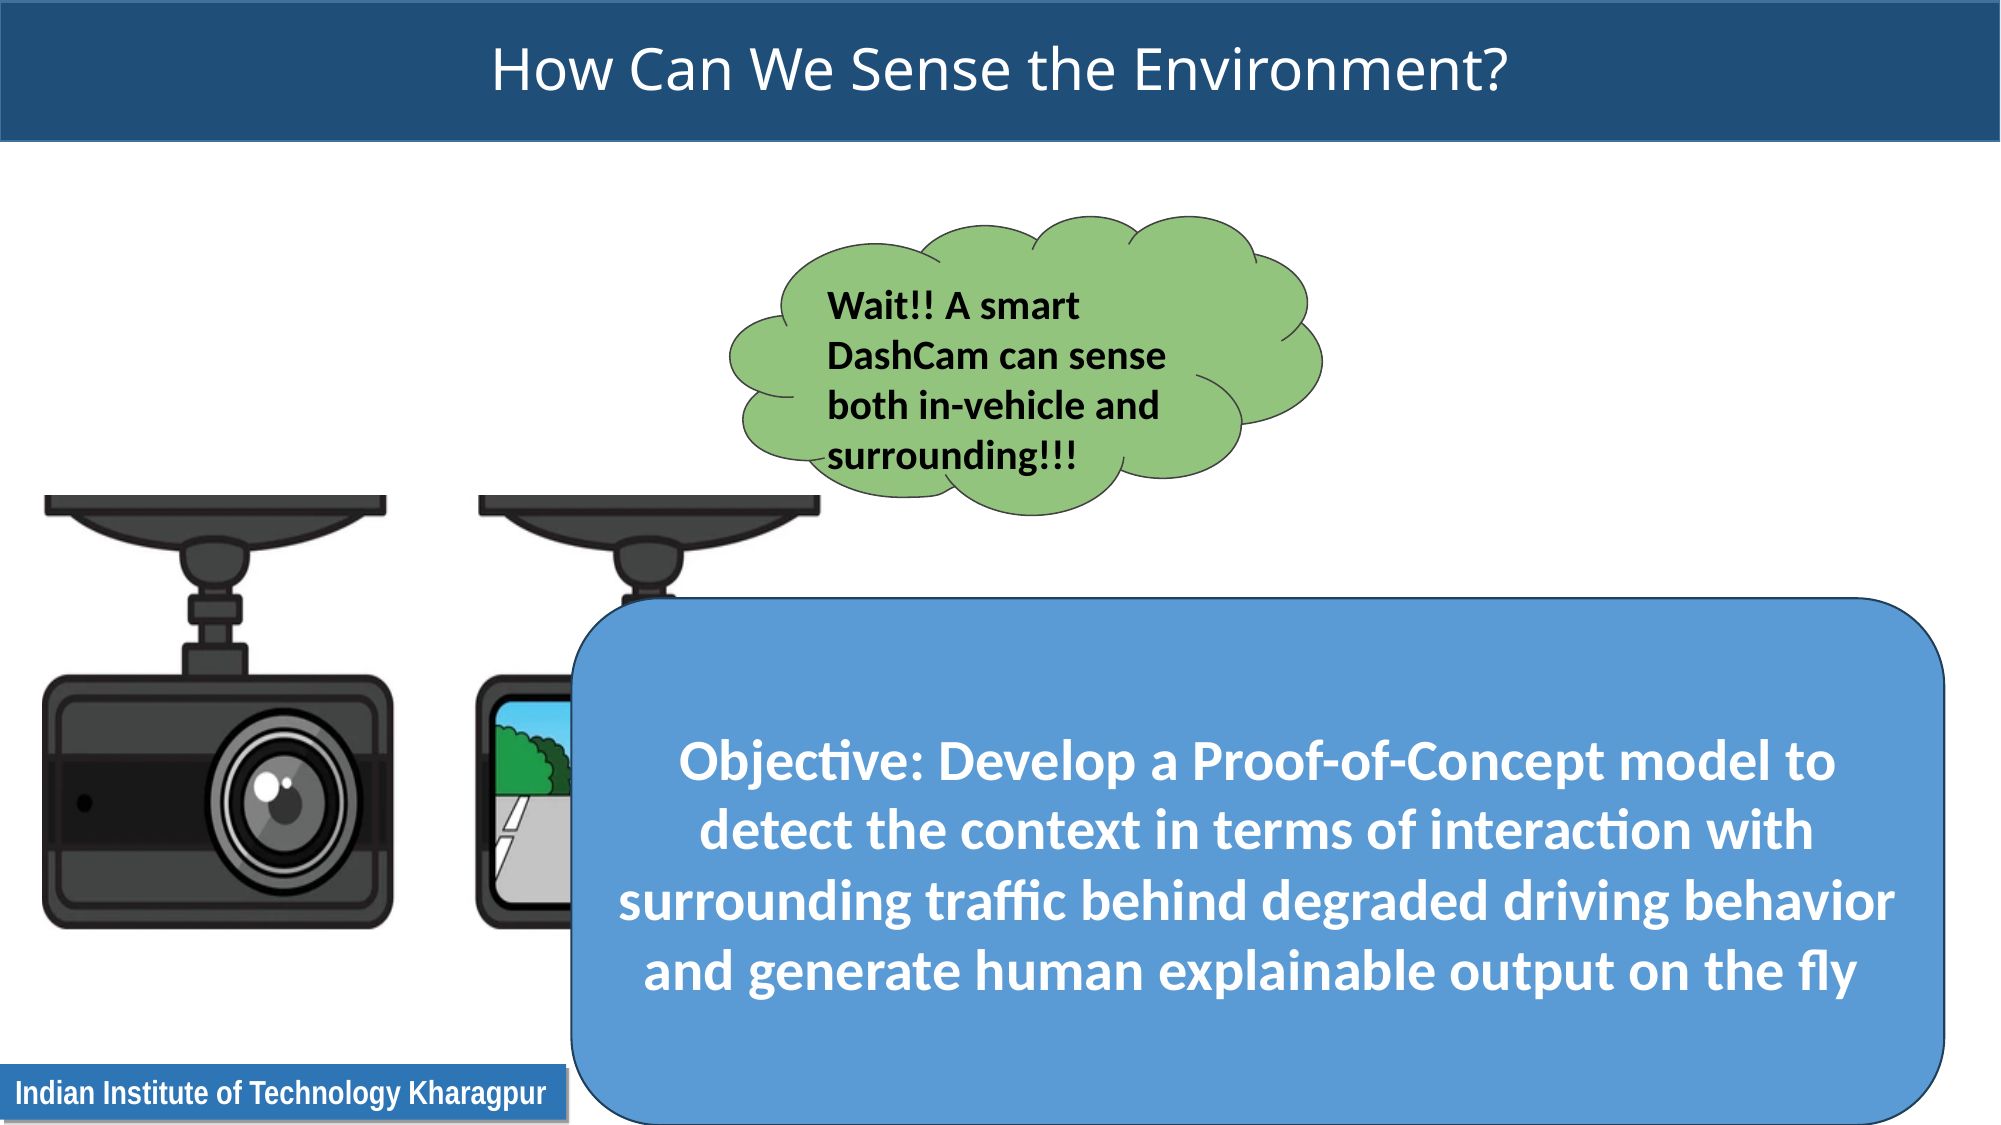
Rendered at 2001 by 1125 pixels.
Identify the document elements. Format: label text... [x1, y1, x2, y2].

text_box Wait!! A smart DashCam can sense both in-vehicle and surrounding!!! [729, 216, 1323, 516]
text_box Objective: Develop a Proof-of-Concept model to detect the context in terms of interaction with surrounding traffic behind degraded driving behavior and generate human explainable output on the fly [571, 598, 1945, 1125]
picture [42, 495, 827, 936]
title How Can We Sense the Environment? [0, 1, 2000, 141]
